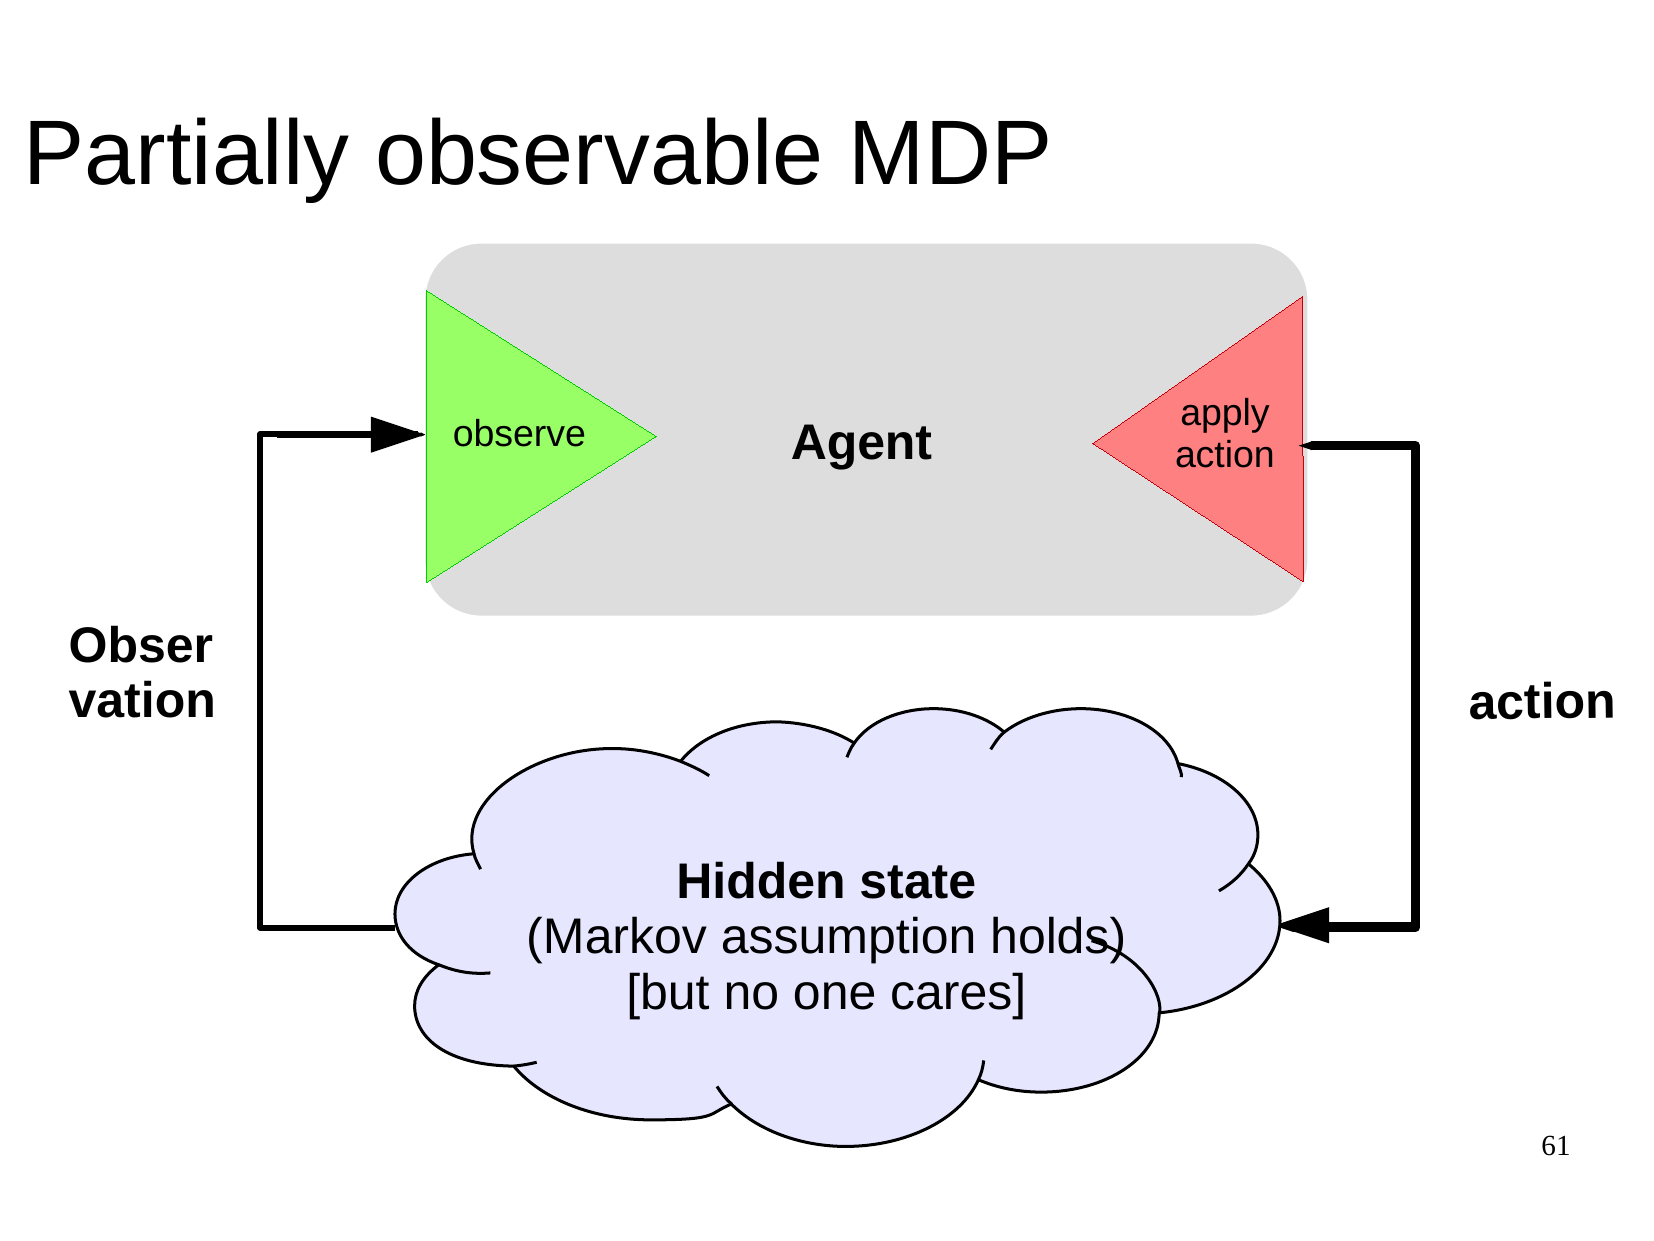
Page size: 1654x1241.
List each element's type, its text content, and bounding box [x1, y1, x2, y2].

text_box [416, 234, 1317, 625]
text_box Agent [685, 398, 1039, 488]
text_box Observation [45, 600, 241, 746]
text_box observe [404, 396, 635, 472]
text_box [394, 857, 1157, 1147]
text_box Hidden state (Markov assumption holds) [but no one cares] [451, 845, 1202, 1030]
text_box action [1444, 655, 1654, 748]
title Partially observable MDP [23, 49, 1512, 257]
text_box apply action [1151, 375, 1299, 493]
text_box [471, 708, 1281, 1004]
